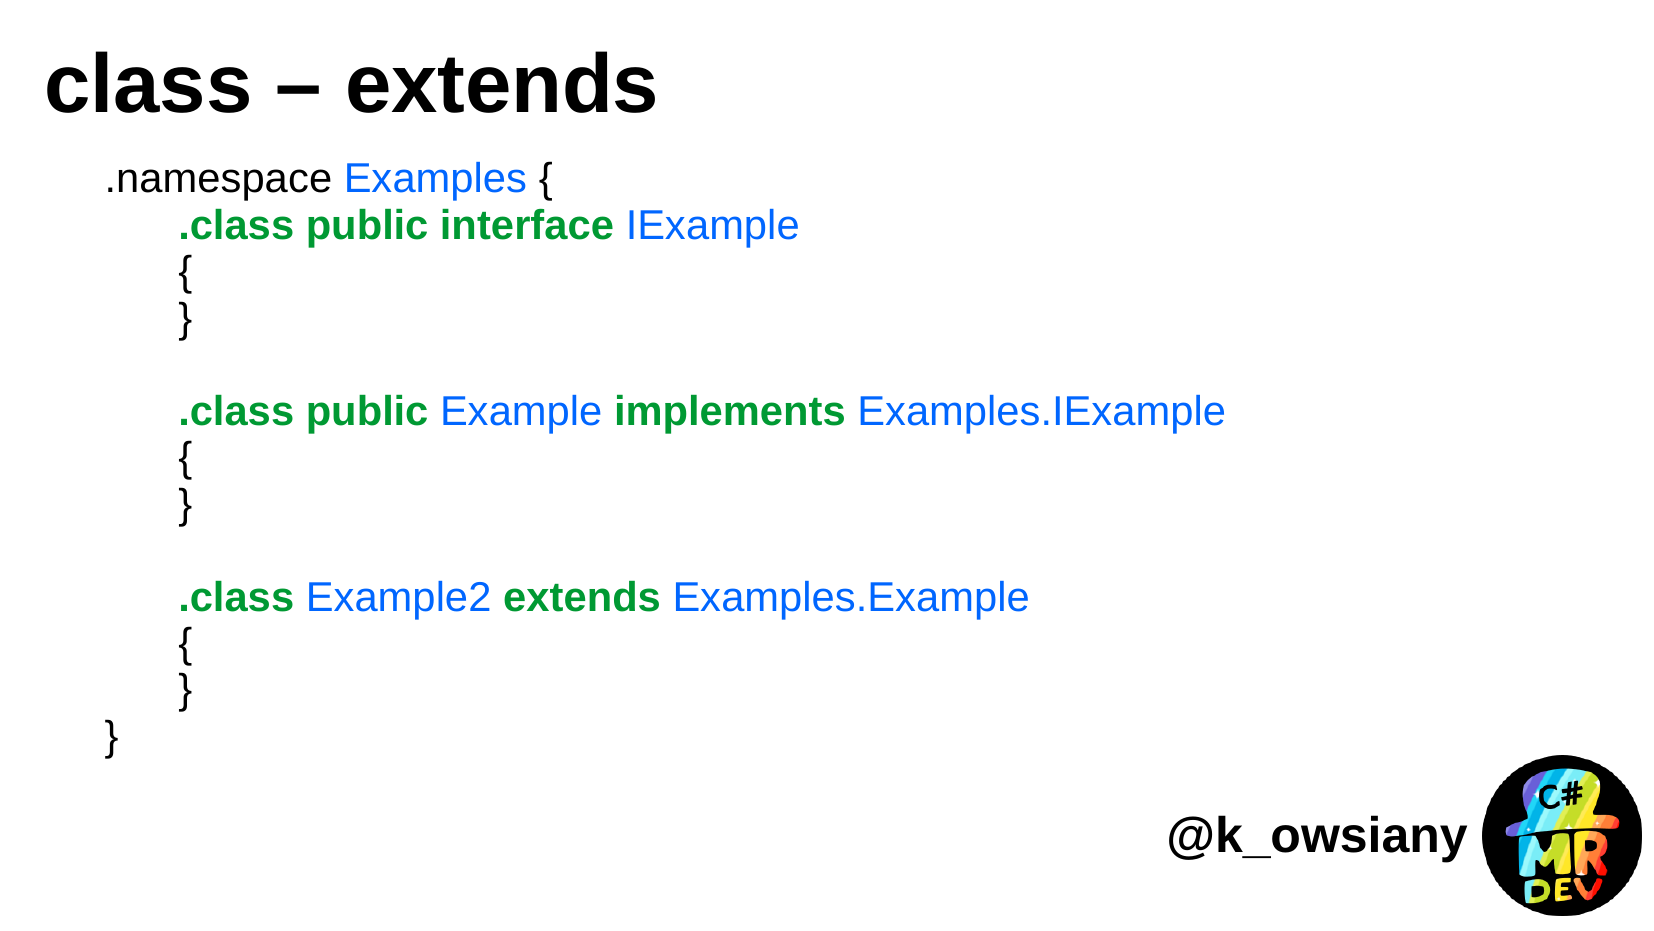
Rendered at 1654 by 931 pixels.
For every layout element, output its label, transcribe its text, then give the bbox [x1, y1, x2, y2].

text_box .namespace Examples { .class public interface IExample { } .class public Example implements Examples.IExample { } .class Example2 extends Examples.Example { } } [89, 147, 1518, 851]
text_box class – extends [29, 29, 697, 138]
picture [1482, 755, 1642, 916]
